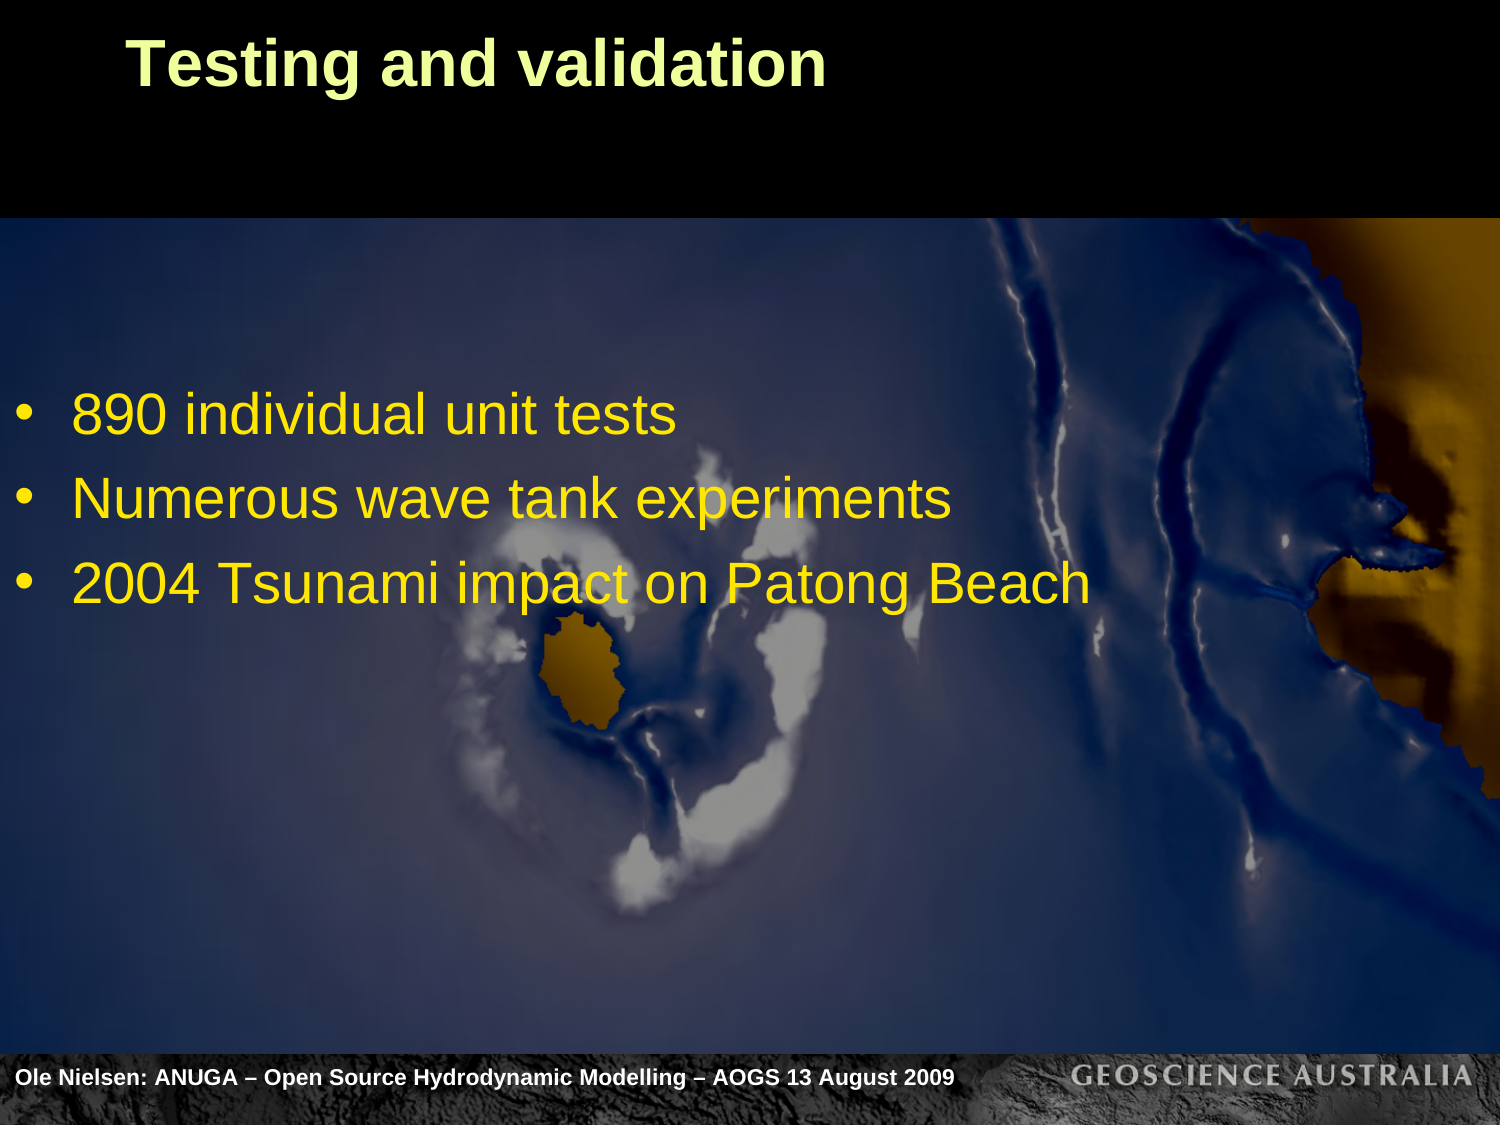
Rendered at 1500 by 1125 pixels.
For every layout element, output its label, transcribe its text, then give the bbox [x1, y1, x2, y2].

picture [0, 0, 1500, 1125]
list 890 individual unit tests Numerous wave tank experiments 2004 Tsunami impact on Patong Beach [0, 368, 1276, 1125]
title Testing and validation [110, 0, 1386, 119]
